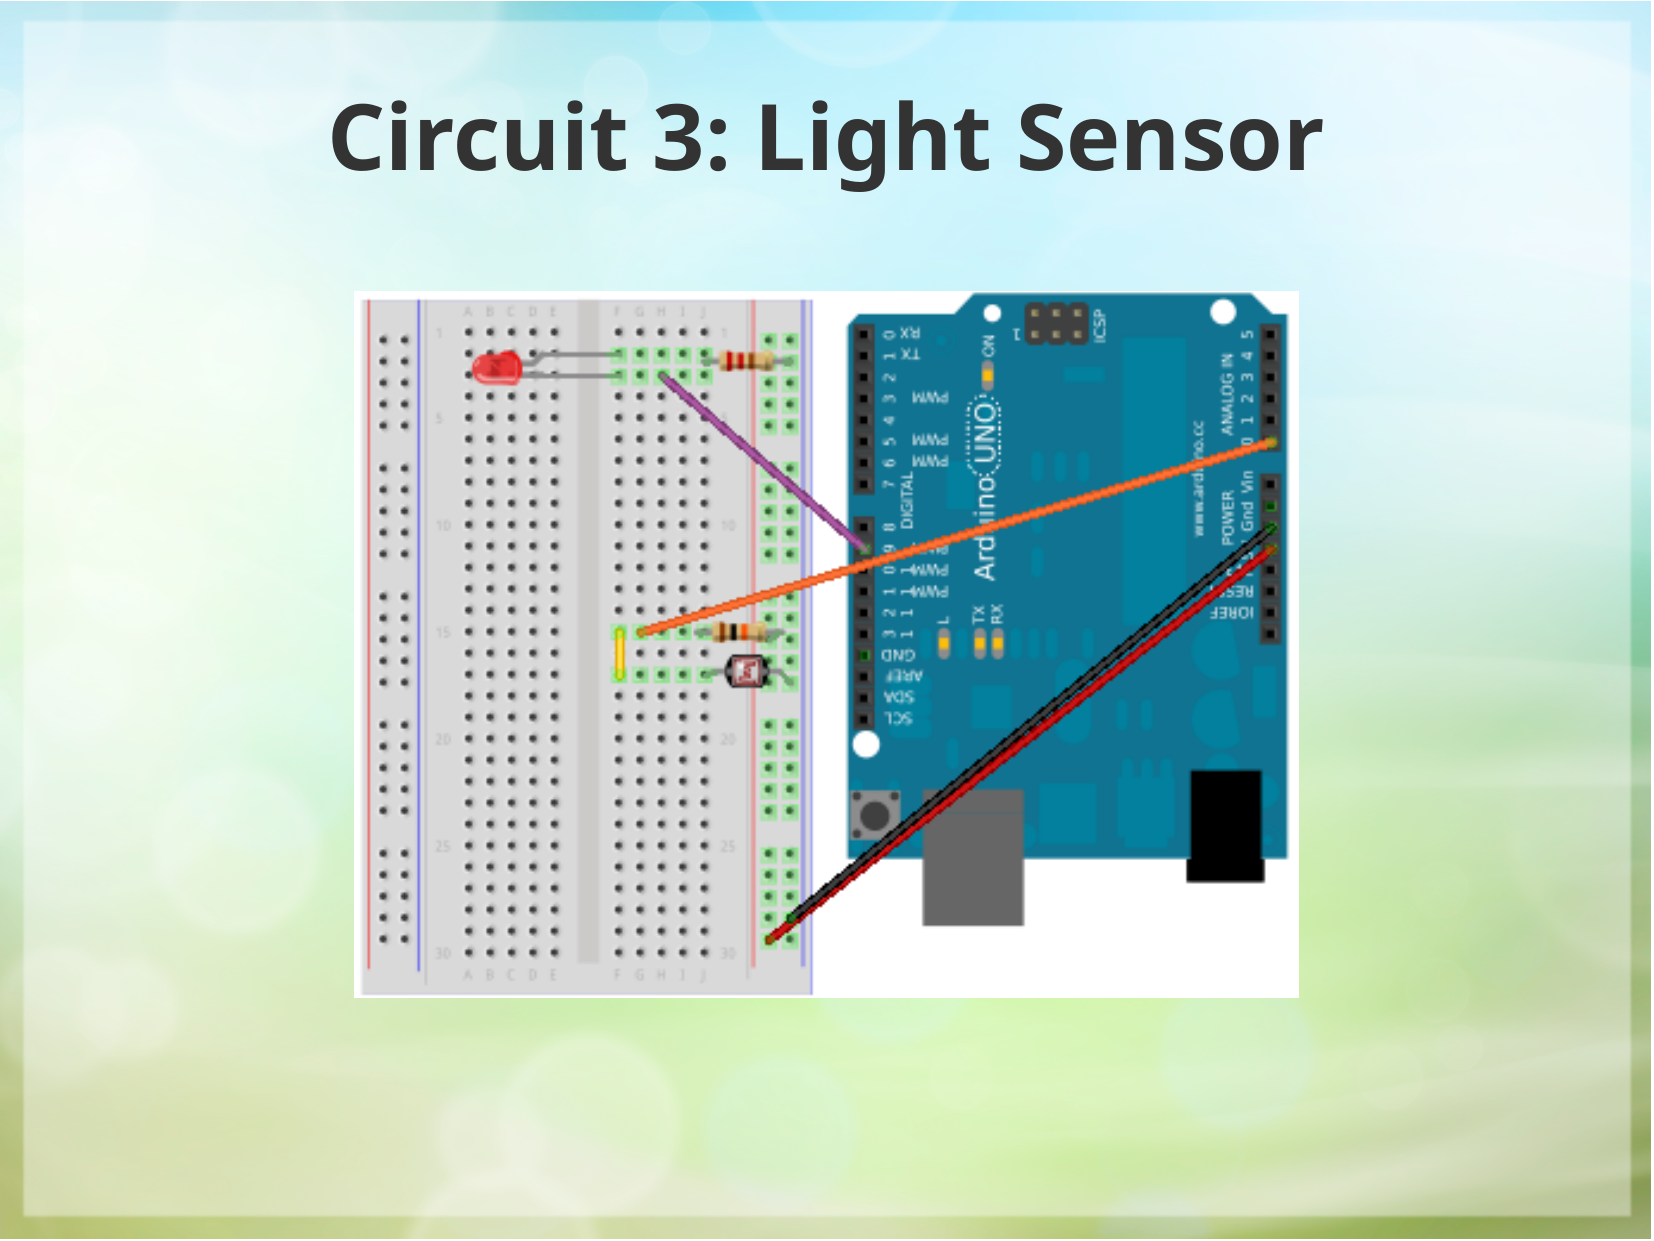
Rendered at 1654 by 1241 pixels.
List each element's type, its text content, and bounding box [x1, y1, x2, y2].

title Circuit 3: Light Sensor [82, 60, 1571, 211]
picture [0, 1, 1651, 1239]
